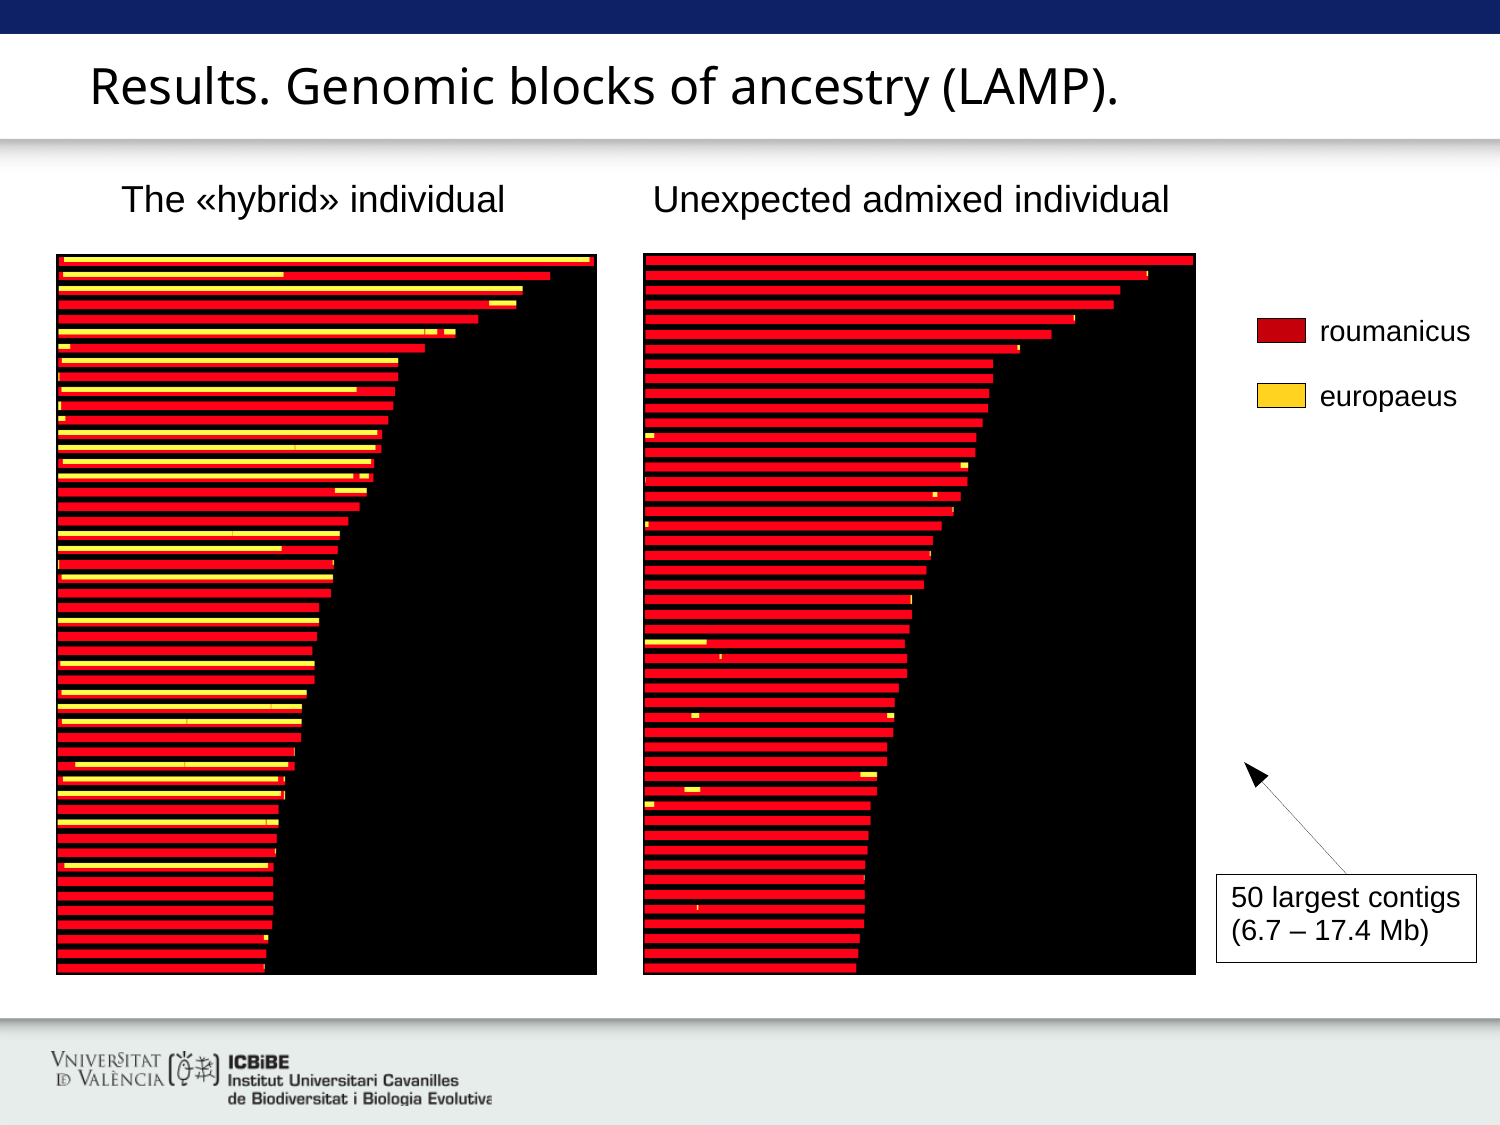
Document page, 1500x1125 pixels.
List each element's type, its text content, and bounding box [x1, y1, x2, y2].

text_box Unexpected admixed individual [637, 171, 1185, 229]
text_box [1257, 318, 1305, 343]
text_box The «hybrid» individual [106, 171, 521, 229]
picture [0, 1018, 1500, 1125]
picture [0, 0, 1500, 214]
list Results. Genomic blocks of ancestry (LAMP). [75, 47, 1252, 110]
text_box 50 largest contigs (6.7 – 17.4 Mb) [1216, 874, 1477, 963]
picture [56, 254, 597, 975]
picture [643, 253, 1196, 975]
text_box roumanicus europaeus [1305, 307, 1487, 421]
text_box [1257, 383, 1305, 408]
